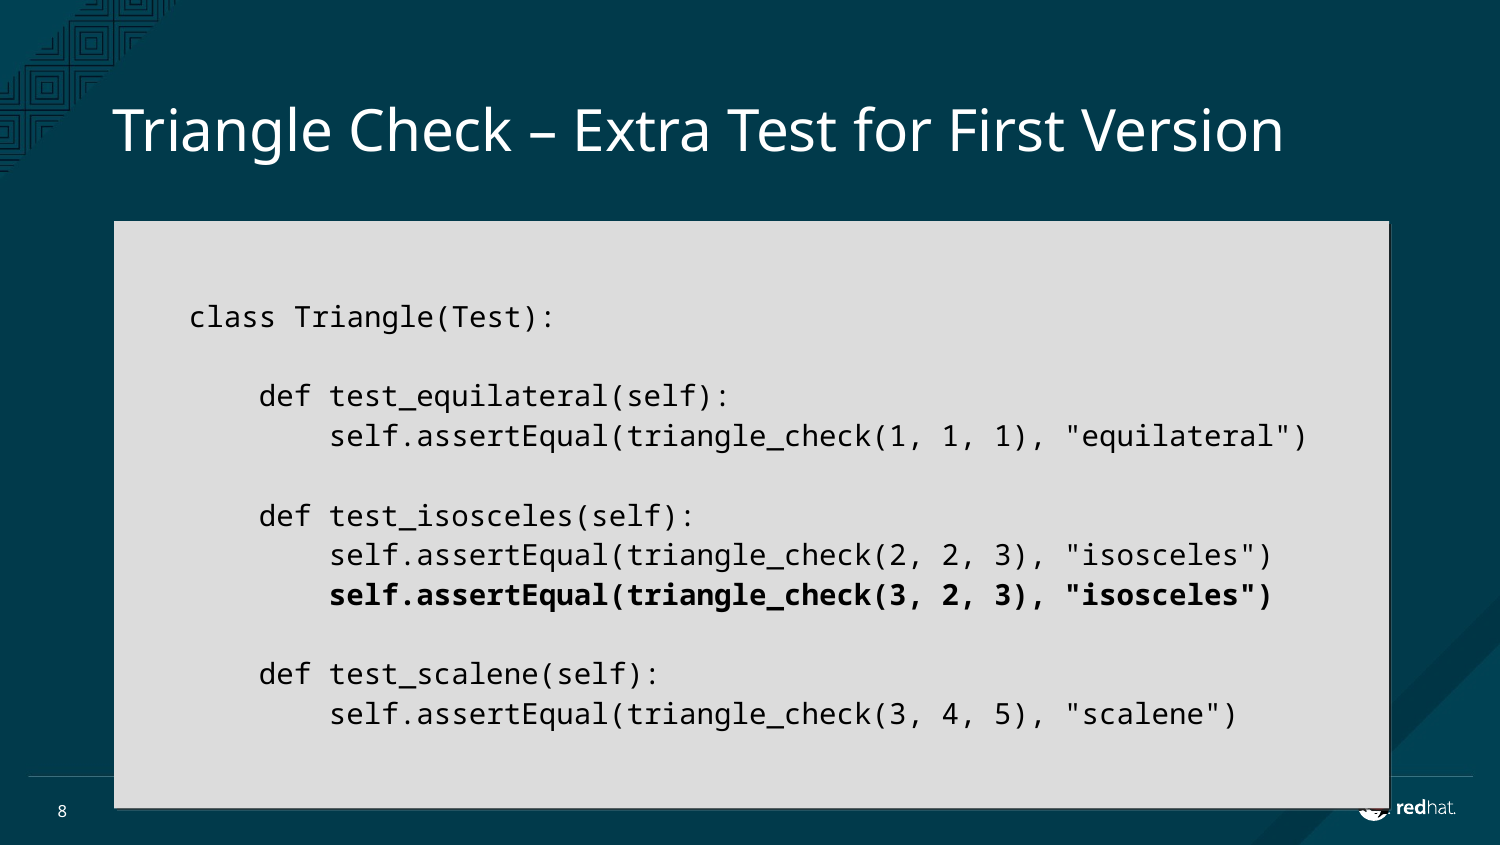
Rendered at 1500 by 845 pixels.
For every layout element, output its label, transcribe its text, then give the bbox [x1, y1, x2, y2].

text_box class Triangle(Test): def test_equilateral(self): self.assertEqual(triangle_check(1, 1, 1), "equilateral") def test_isosceles(self): self.assertEqual(triangle_check(2, 2, 3), "isosceles") self.assertEqual(triangle_check(3, 2, 3), "isosceles") def test_scalene(self): self.assertEqual(triangle_check(3, 4, 5), "scalene") [114, 221, 1390, 743]
picture [99, 38, 103, 49]
title Triangle Check – Extra Test for First Version [112, 0, 1388, 169]
